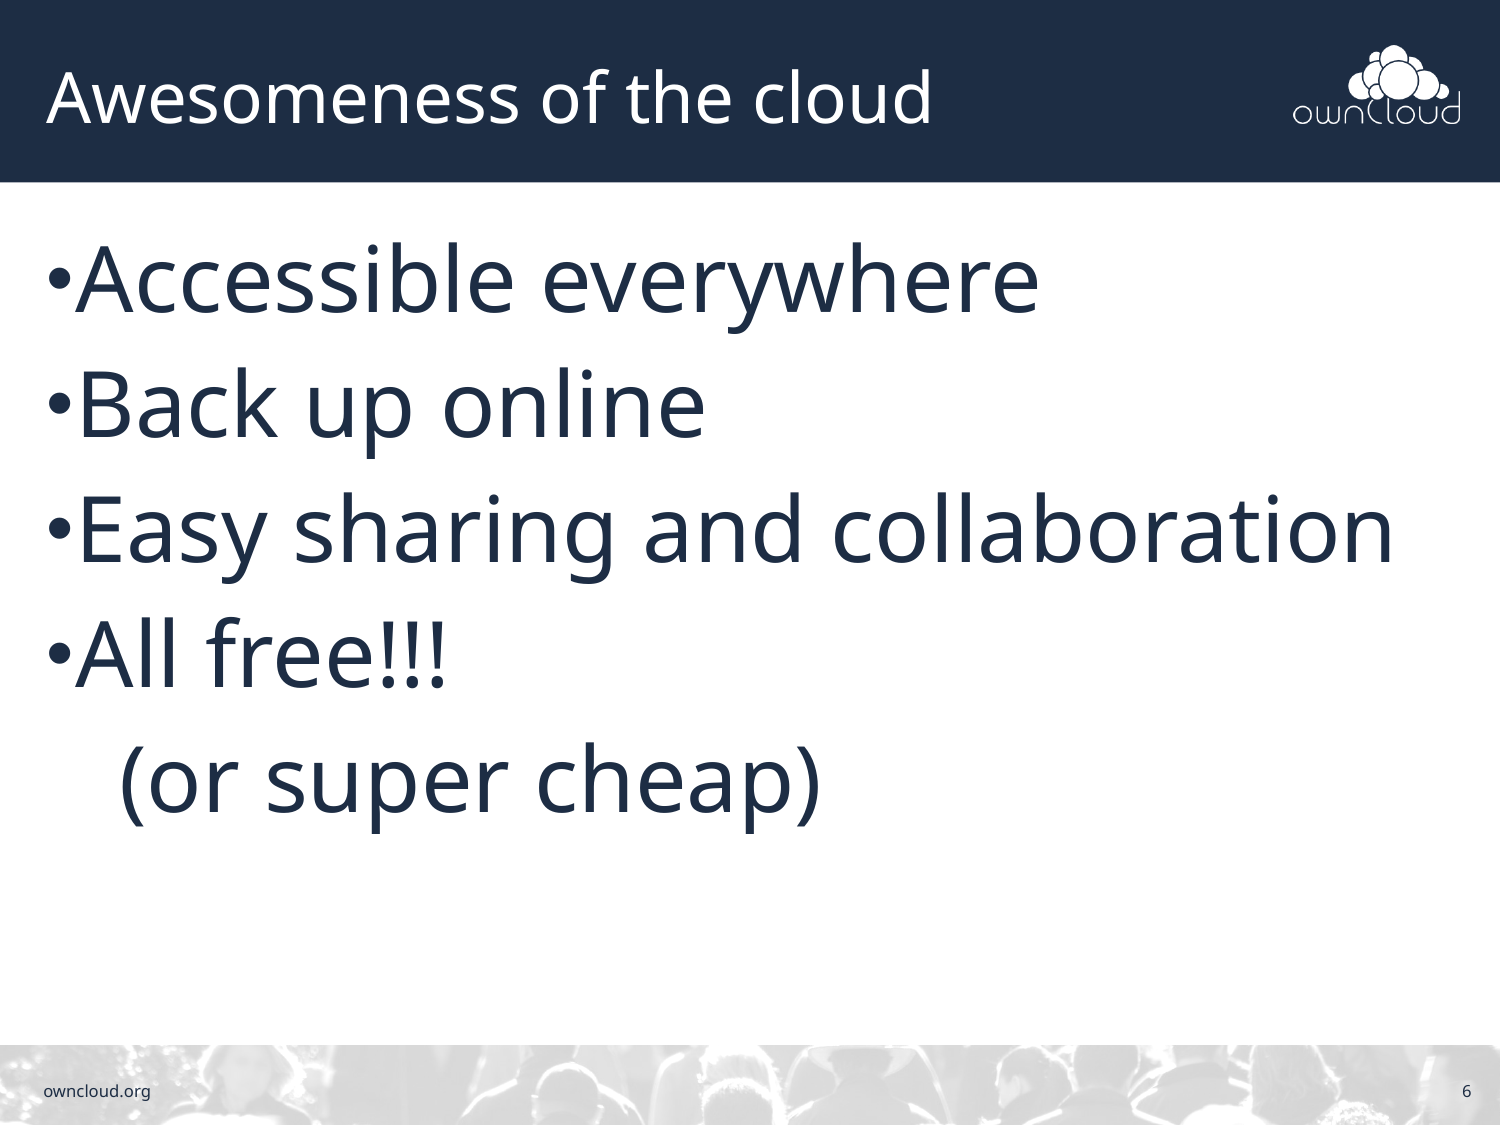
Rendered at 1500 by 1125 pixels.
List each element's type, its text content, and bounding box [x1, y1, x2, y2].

list Accessible everywhere Back up online Easy sharing and collaboration All free!!! (or super cheap) [46, 214, 1465, 1026]
picture [0, 1045, 1500, 1125]
picture [1293, 45, 1460, 124]
title Awesomeness of the cloud [46, 5, 1258, 187]
